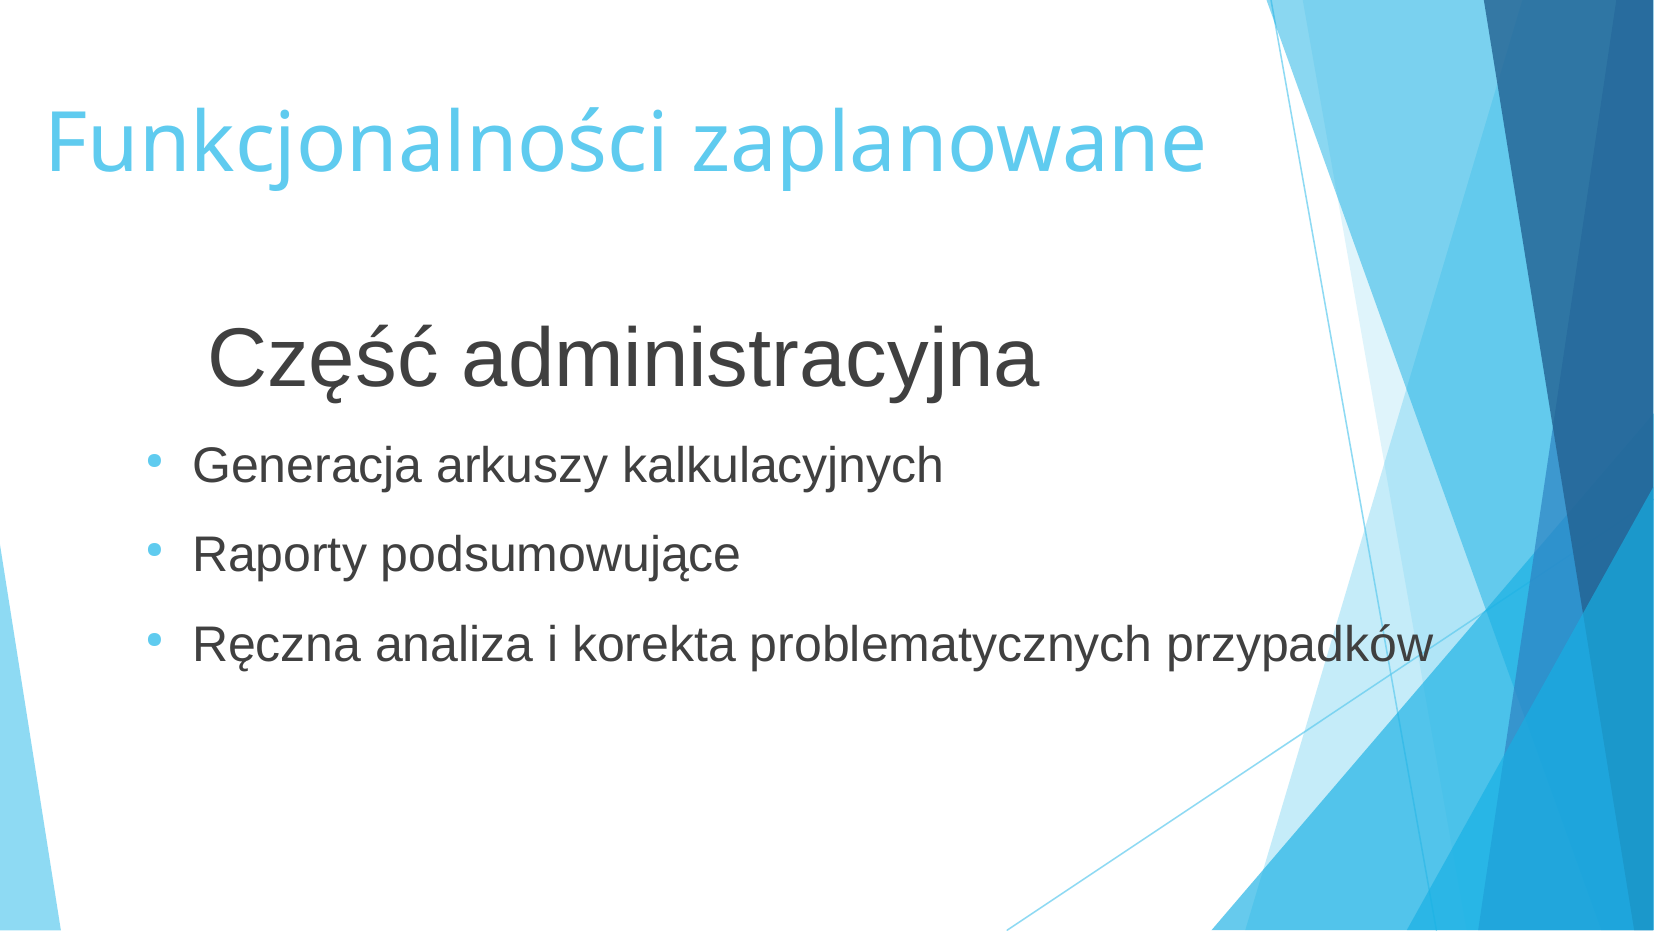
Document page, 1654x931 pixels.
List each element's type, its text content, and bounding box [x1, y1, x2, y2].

title Funkcjonalności zaplanowane [0, 80, 1459, 237]
list Część administracyjna Generacja arkuszy kalkulacyjnych Raporty podsumowujące Ręczna analiza i korekta problematycznych przypadków [0, 295, 1489, 835]
